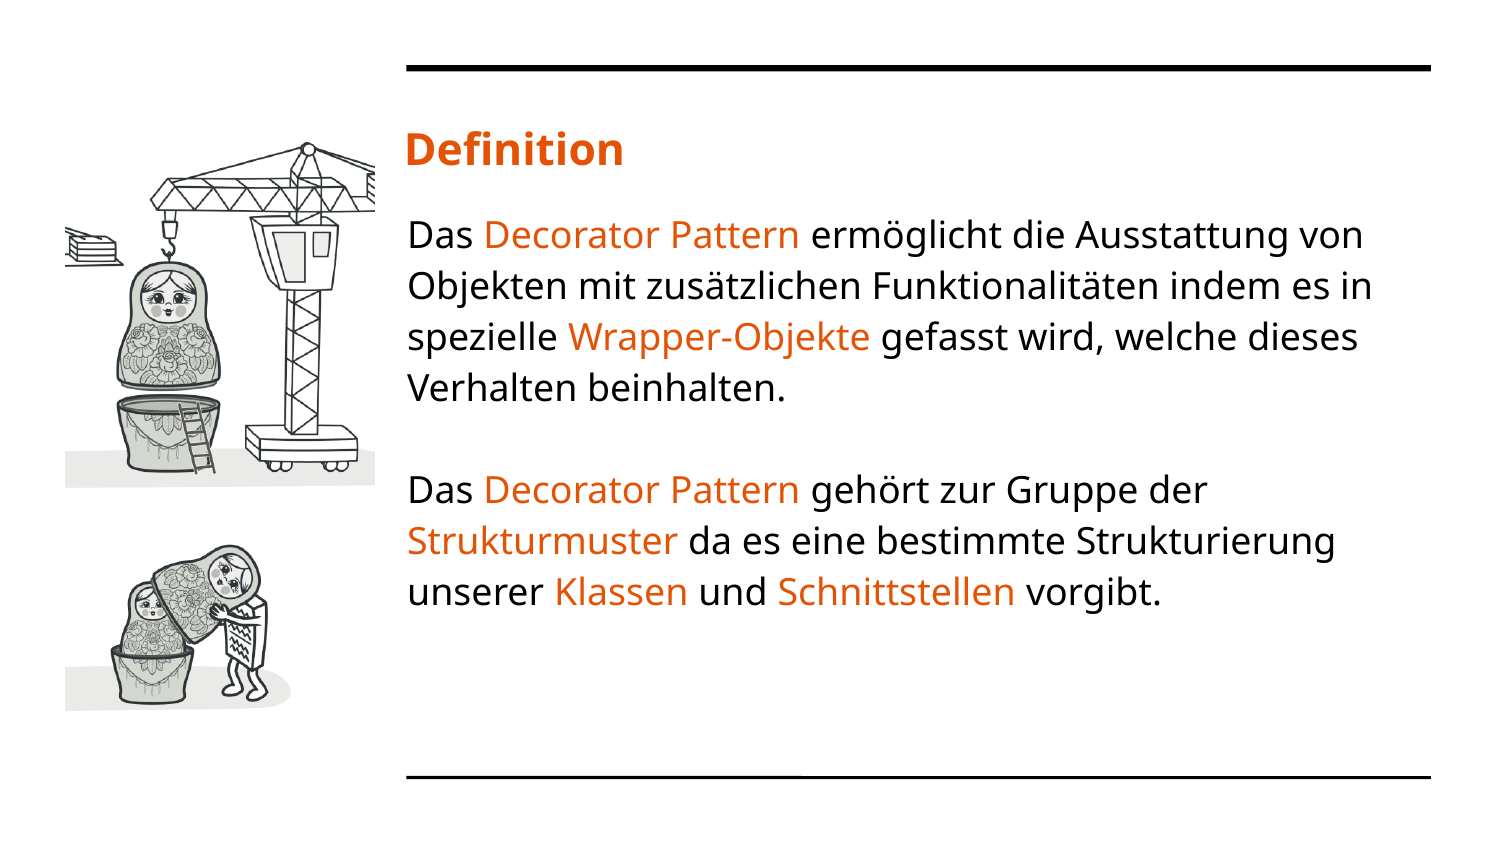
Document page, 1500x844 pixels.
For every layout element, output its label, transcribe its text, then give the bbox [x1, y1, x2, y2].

subtitle Das Decorator Pattern ermöglicht die Ausstattung von Objekten mit zusätzlichen Funktionalitäten indem es in spezielle Wrapper-Objekte gefasst wird, welche dieses Verhalten beinhalten. Das Decorator Pattern gehört zur Gruppe der Strukturmuster da es eine bestimmte Strukturierung unserer Klassen und Schnittstellen vorgibt. [392, 193, 1431, 735]
picture [65, 67, 375, 780]
title Definition [389, 103, 1428, 194]
